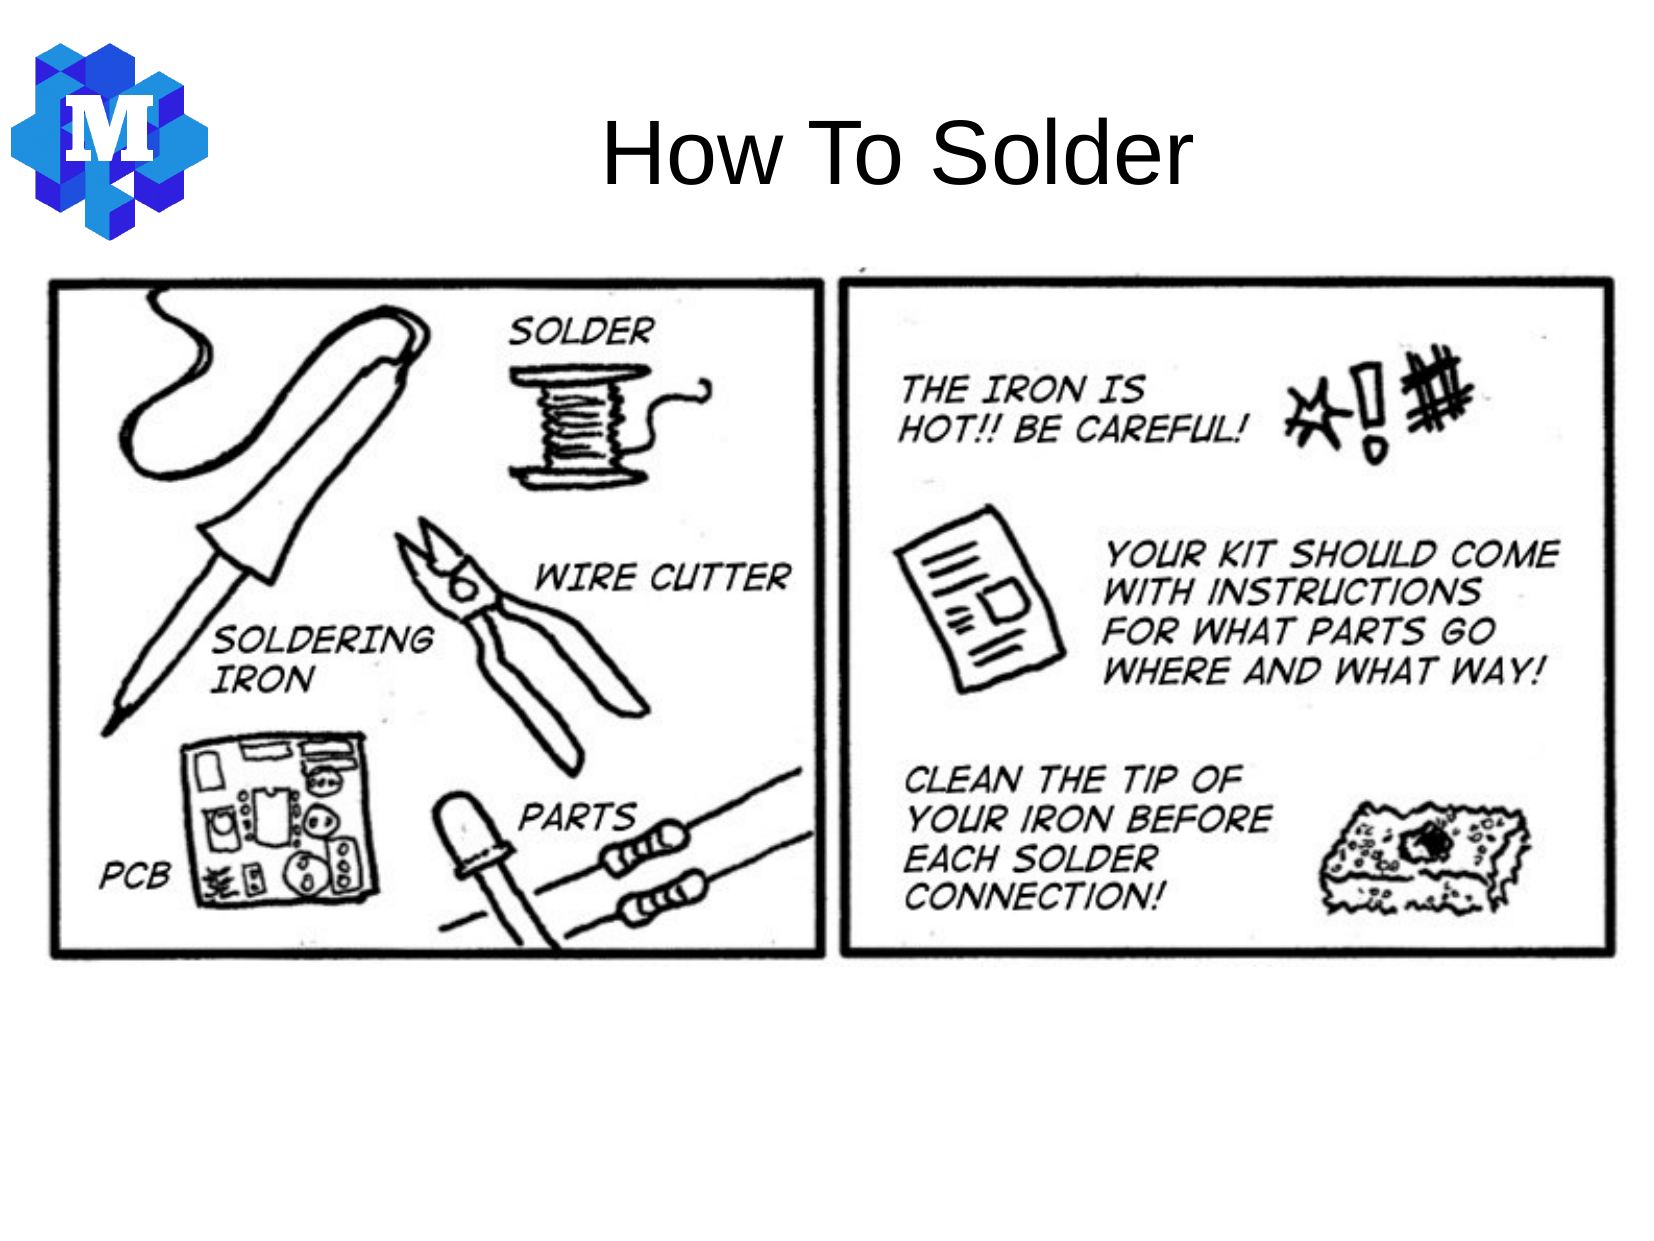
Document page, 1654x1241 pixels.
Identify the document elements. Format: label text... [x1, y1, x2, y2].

title How To Solder [225, 49, 1571, 257]
picture [11, 15, 208, 241]
picture [39, 266, 1626, 967]
